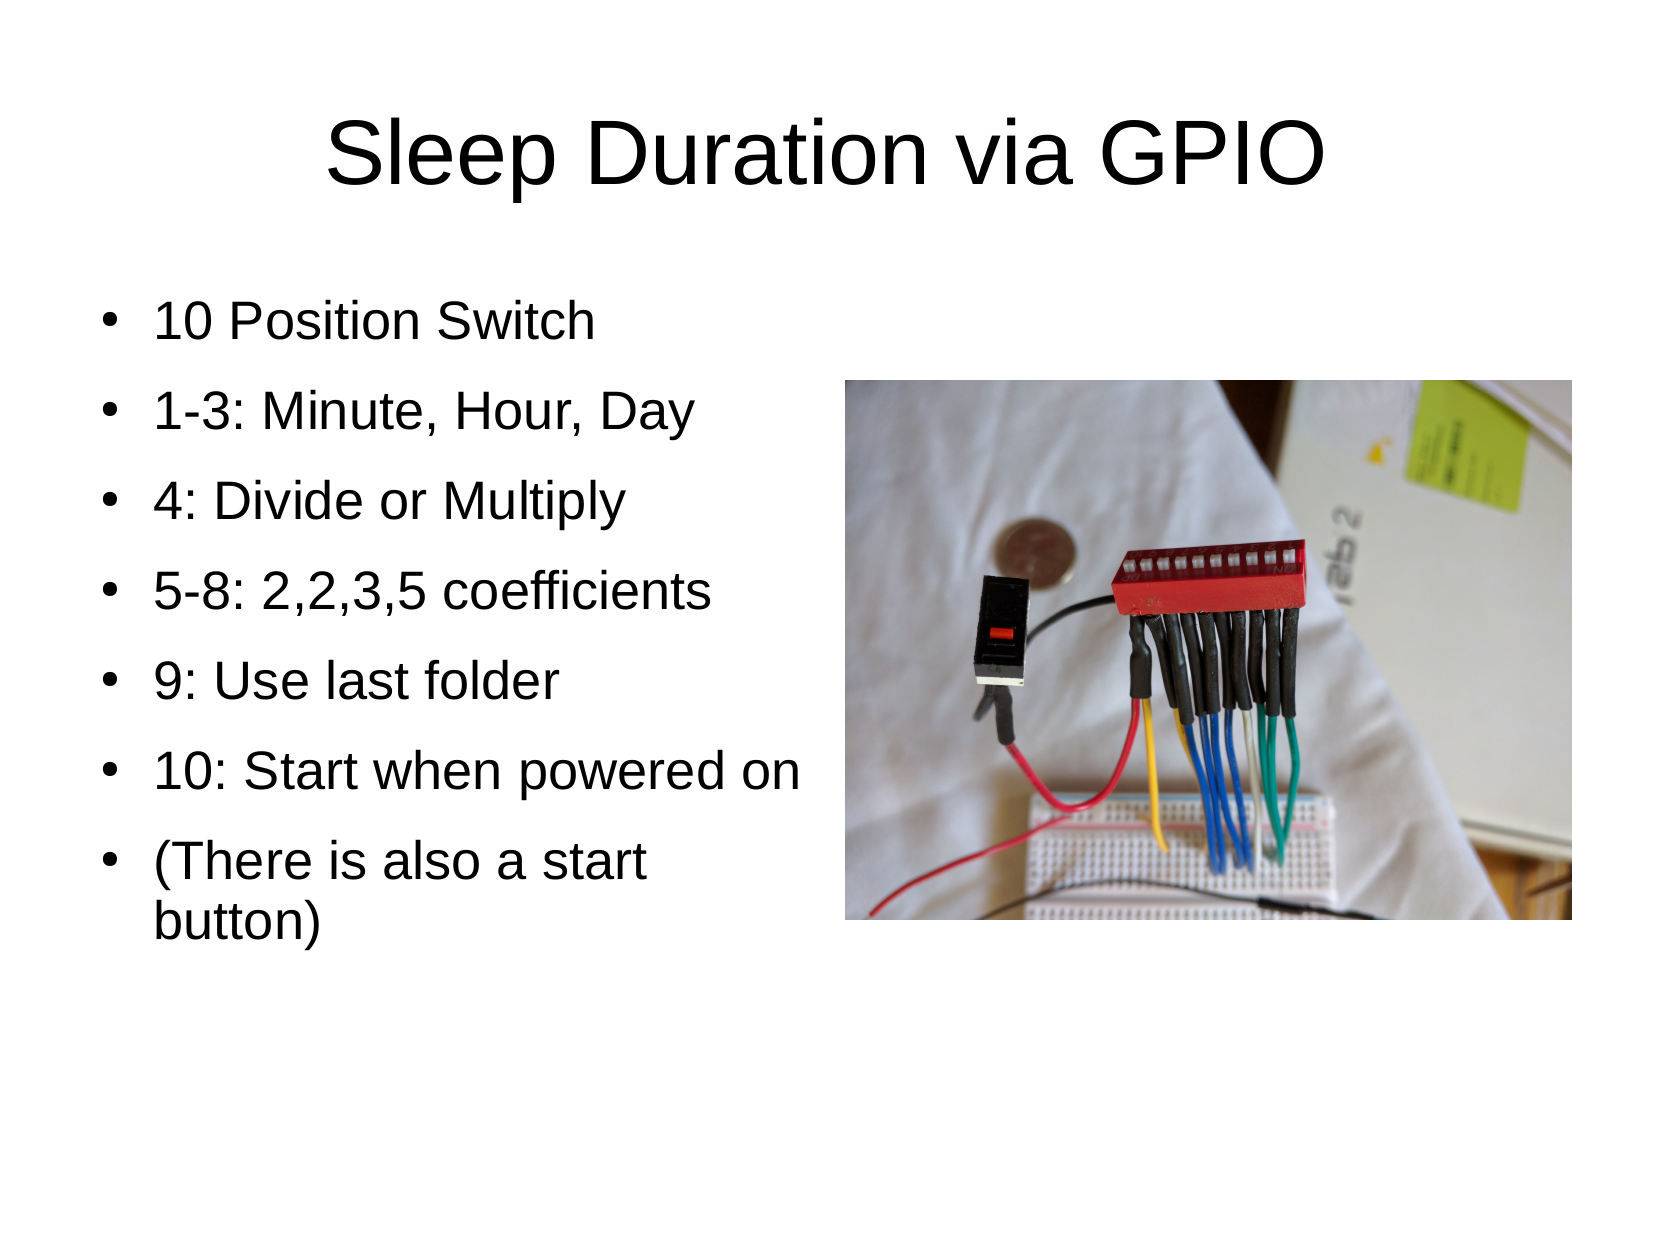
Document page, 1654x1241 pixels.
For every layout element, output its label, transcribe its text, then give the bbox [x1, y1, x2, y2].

list 10 Position Switch 1-3: Minute, Hour, Day 4: Divide or Multiply 5-8: 2,2,3,5 coefficients 9: Use last folder 10: Start when powered on (There is also a start button) [82, 290, 809, 1010]
title Sleep Duration via GPIO [82, 49, 1571, 257]
picture [845, 380, 1572, 920]
